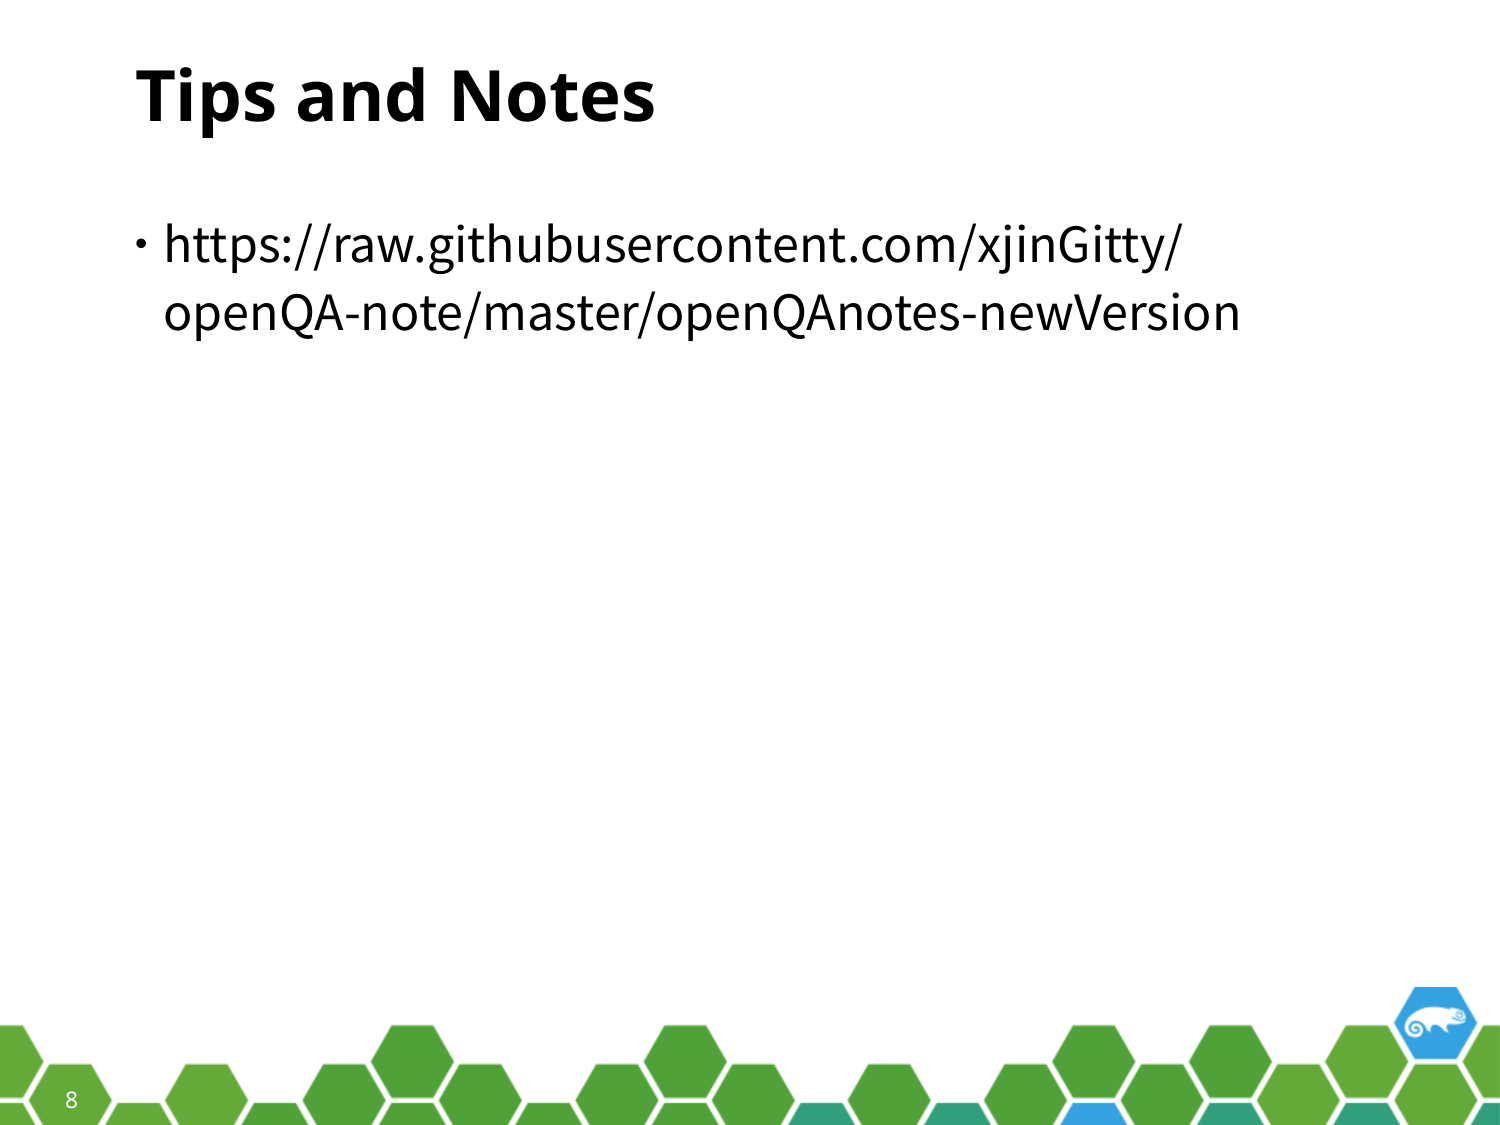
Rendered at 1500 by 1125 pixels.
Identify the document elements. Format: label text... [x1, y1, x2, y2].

list https://raw.githubusercontent.com/xjinGitty/openQA-note/master/openQAnotes-newVersion [135, 208, 1372, 997]
picture [0, 987, 1500, 1125]
title Tips and Notes [135, 12, 1372, 175]
